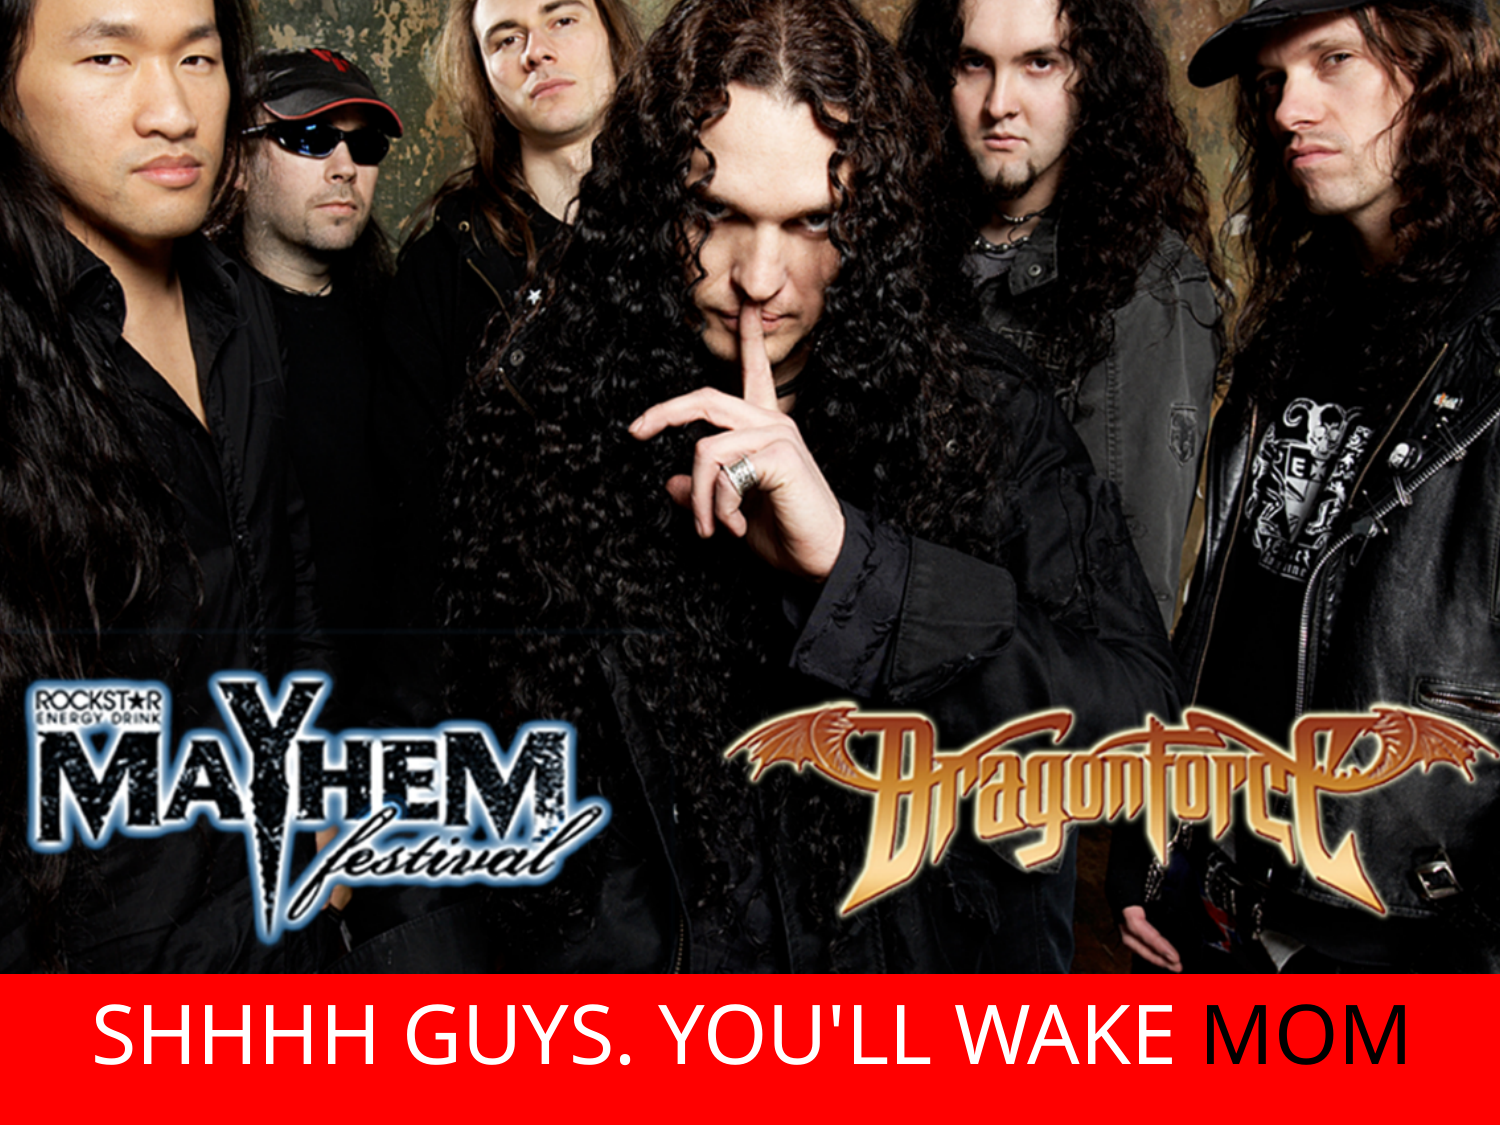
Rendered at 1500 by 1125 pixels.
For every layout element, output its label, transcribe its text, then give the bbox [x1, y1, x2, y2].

list SHHHH GUYS. YOU'LL WAKE MOM [28, 974, 1478, 1111]
picture [0, 0, 1500, 974]
